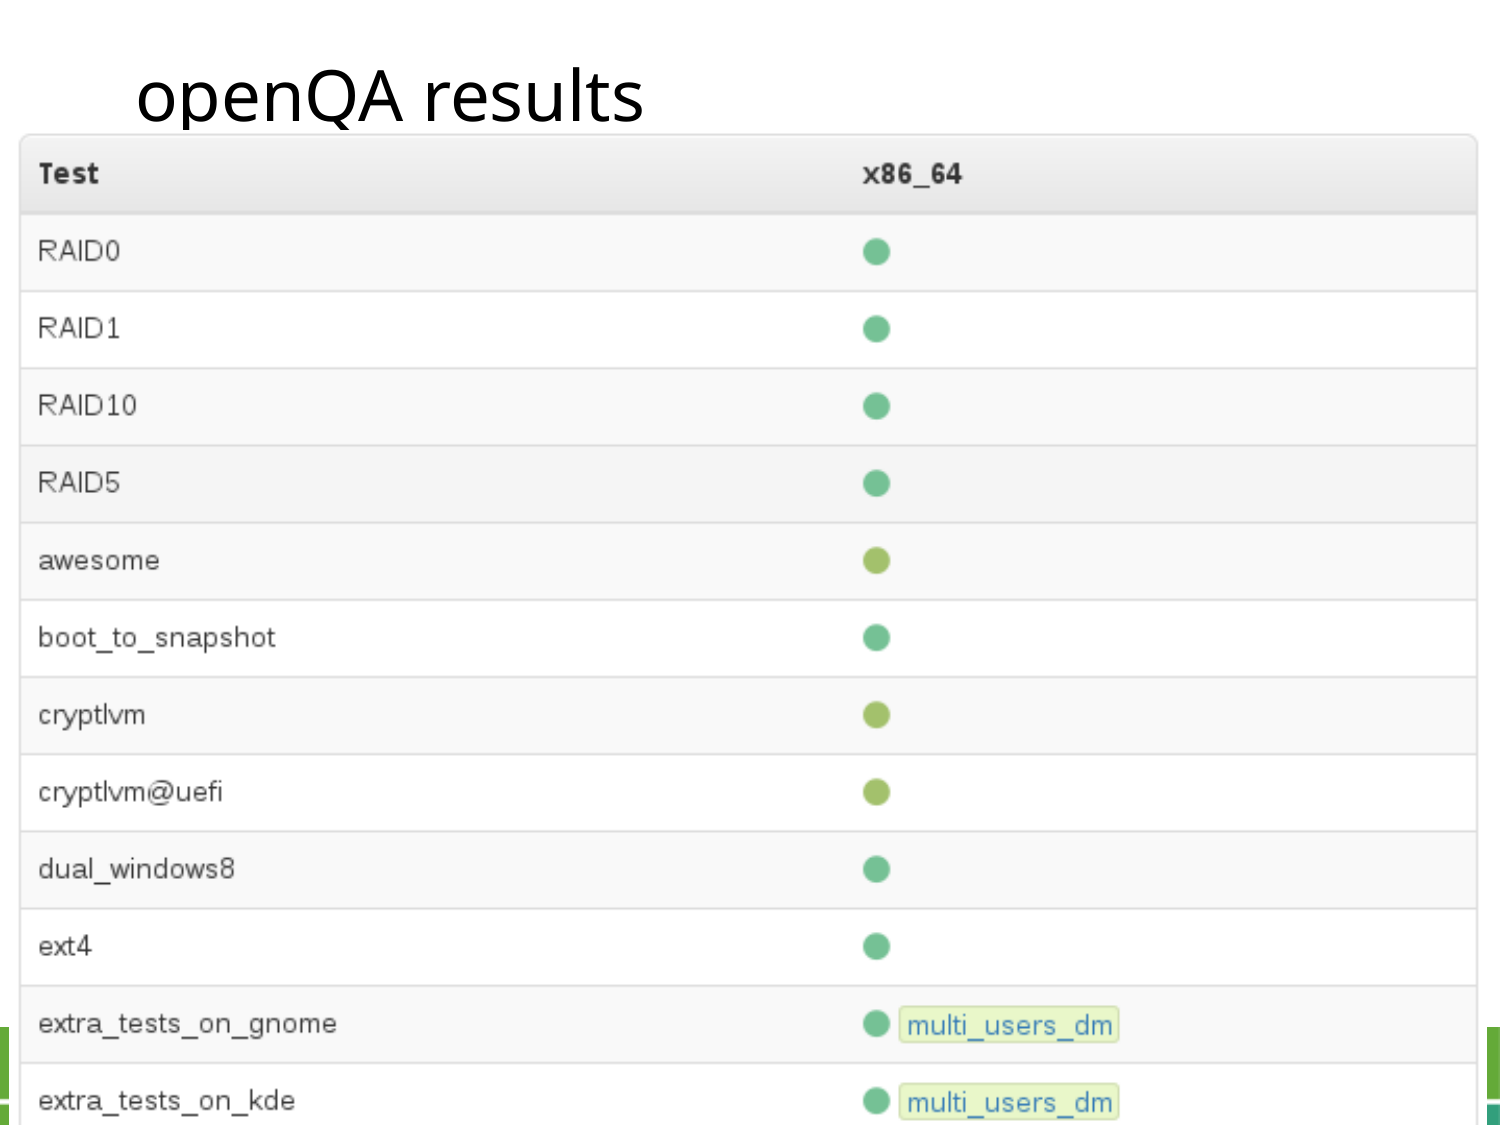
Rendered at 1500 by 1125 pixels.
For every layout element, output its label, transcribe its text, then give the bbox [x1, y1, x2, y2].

picture [0, 130, 1500, 1125]
title openQA results [135, 12, 1372, 130]
